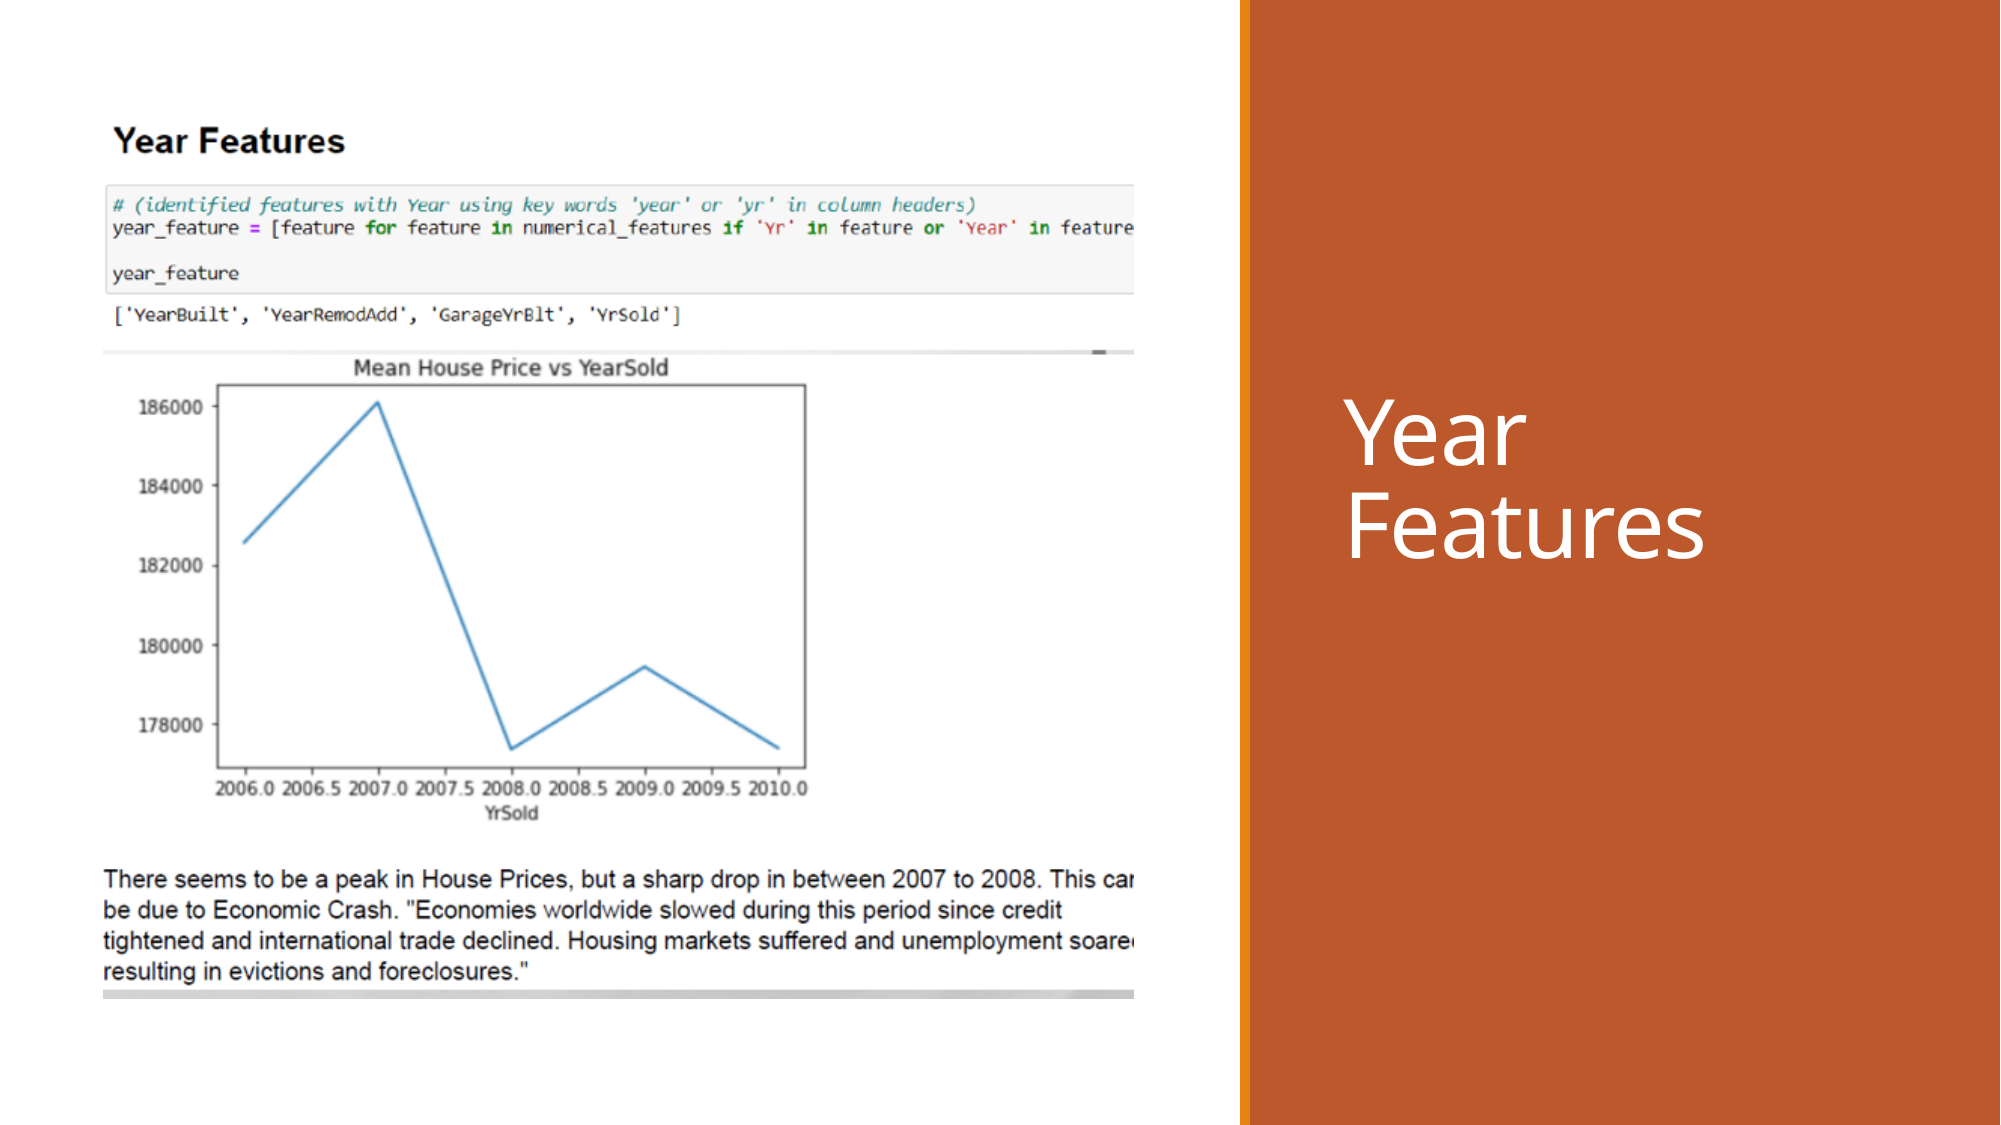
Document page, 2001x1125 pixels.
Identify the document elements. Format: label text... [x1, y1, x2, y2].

text_box [0, 0, 2000, 1125]
title Year Features [1328, 104, 1929, 586]
picture [103, 126, 1134, 999]
